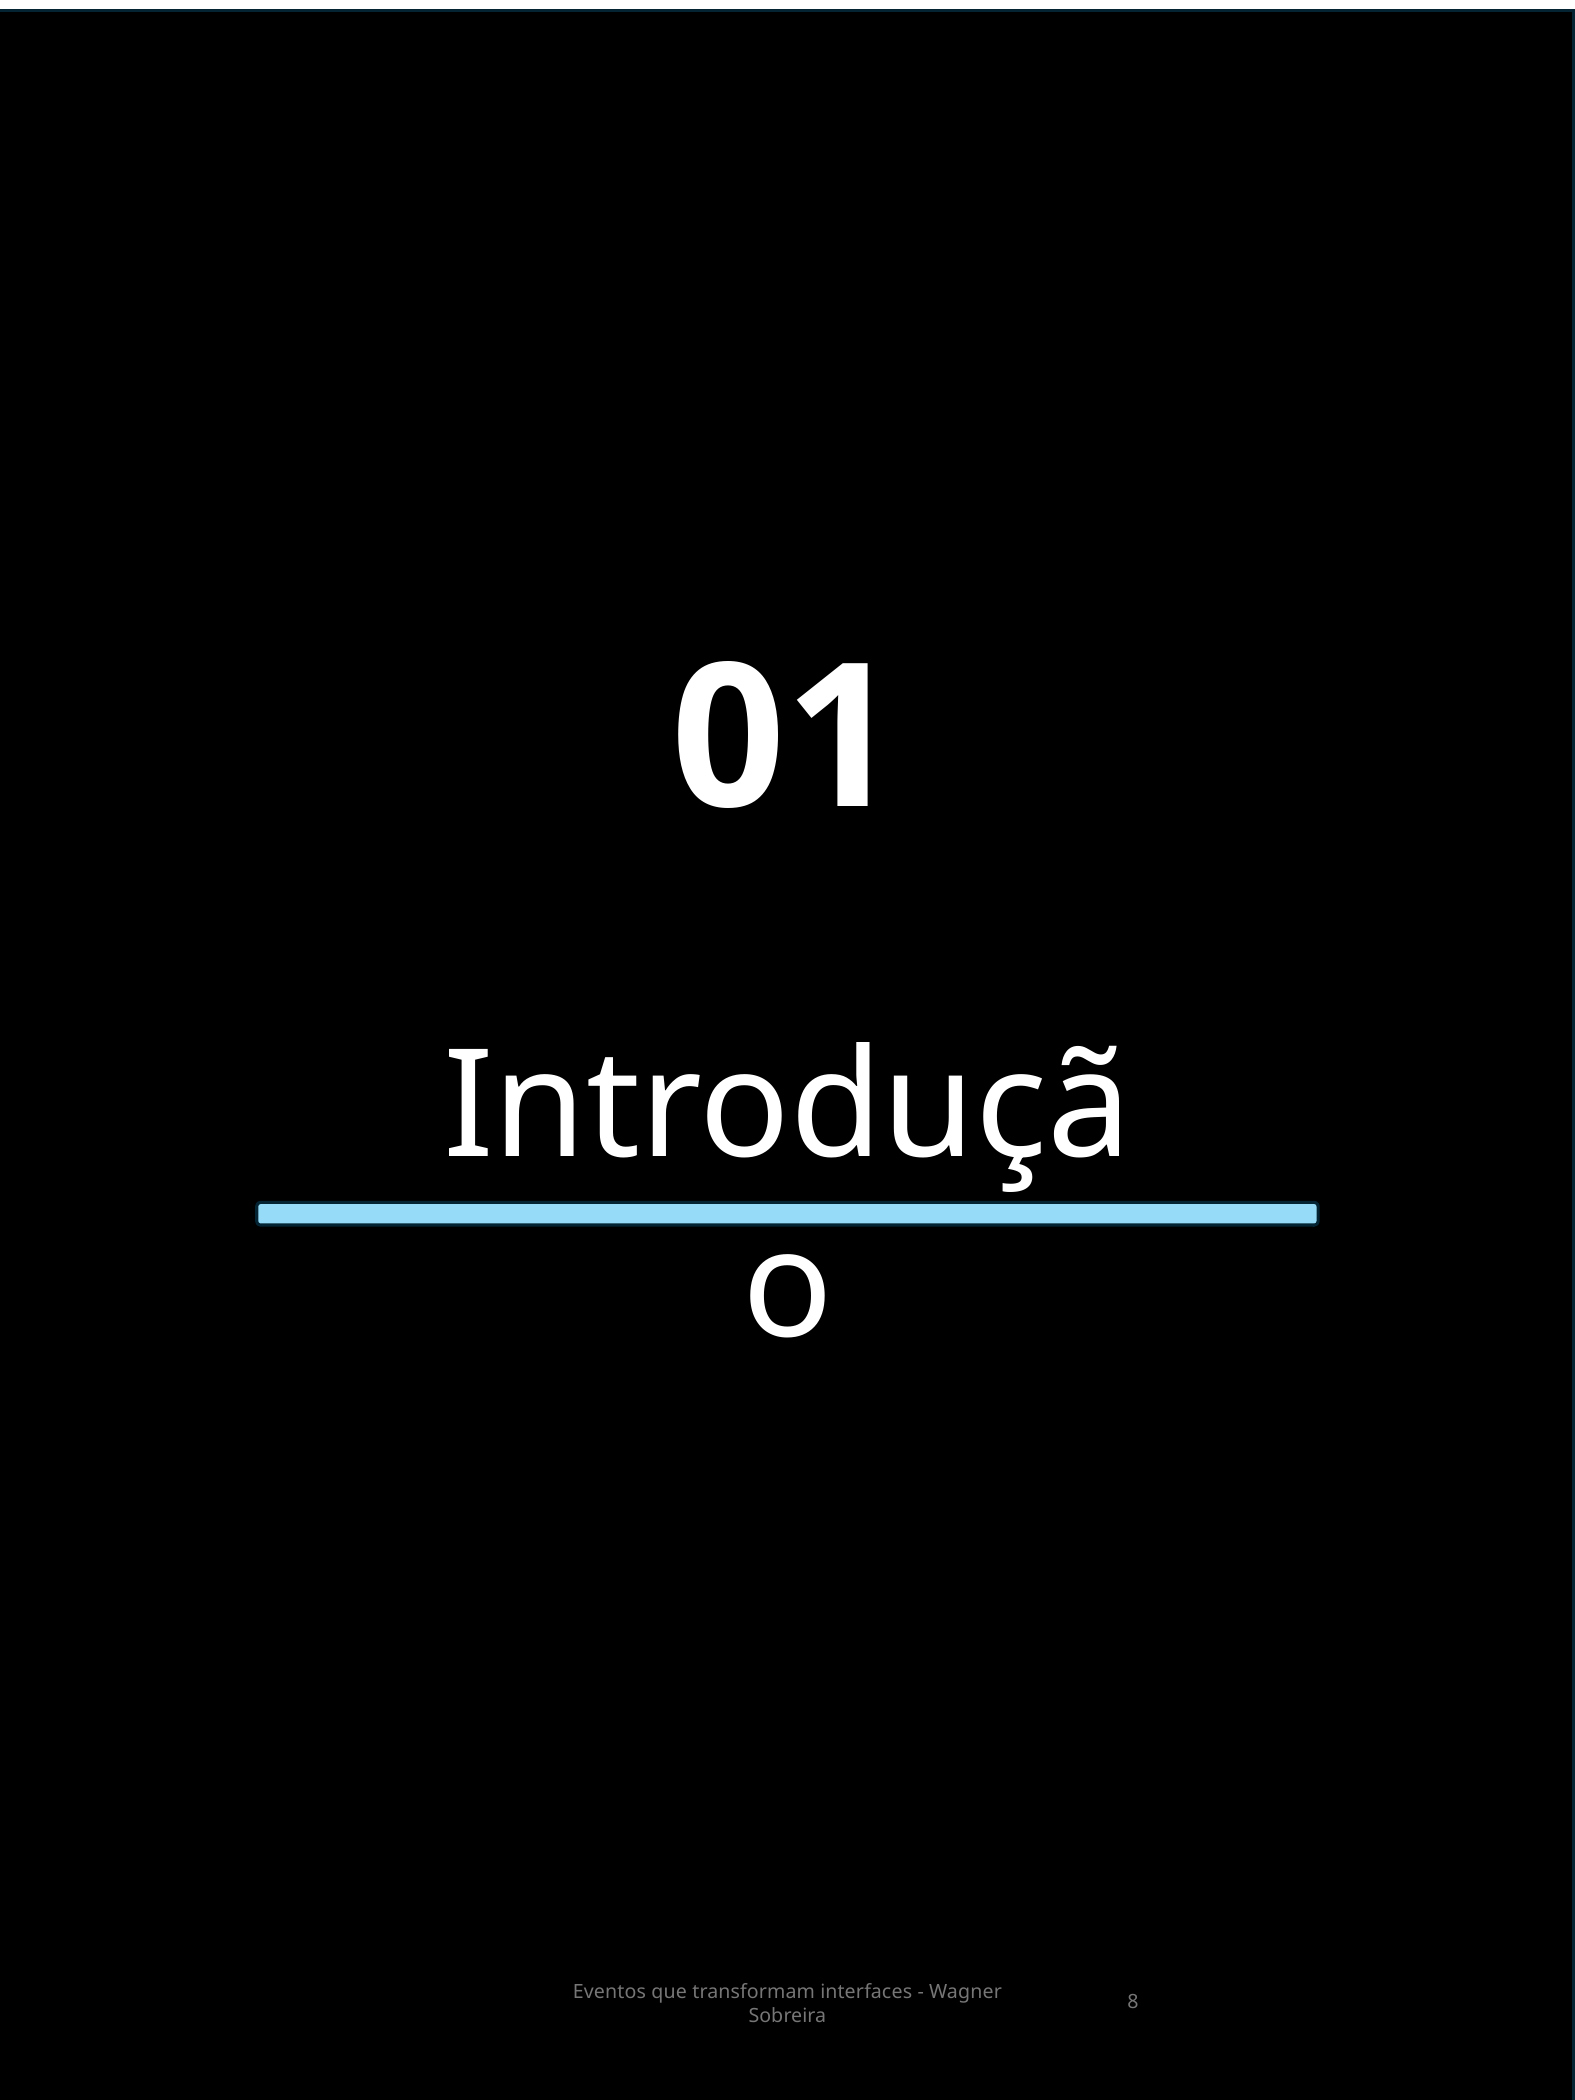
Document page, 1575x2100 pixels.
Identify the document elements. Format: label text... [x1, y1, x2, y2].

text_box Introdução [400, 999, 1175, 1197]
footer Eventos que transformam interfaces - Wagner Sobreira [521, 1946, 1054, 2059]
slide_number 8 [1112, 1946, 1467, 2059]
text_box [0, 10, 1574, 2100]
text_box 01 [398, 598, 1173, 857]
